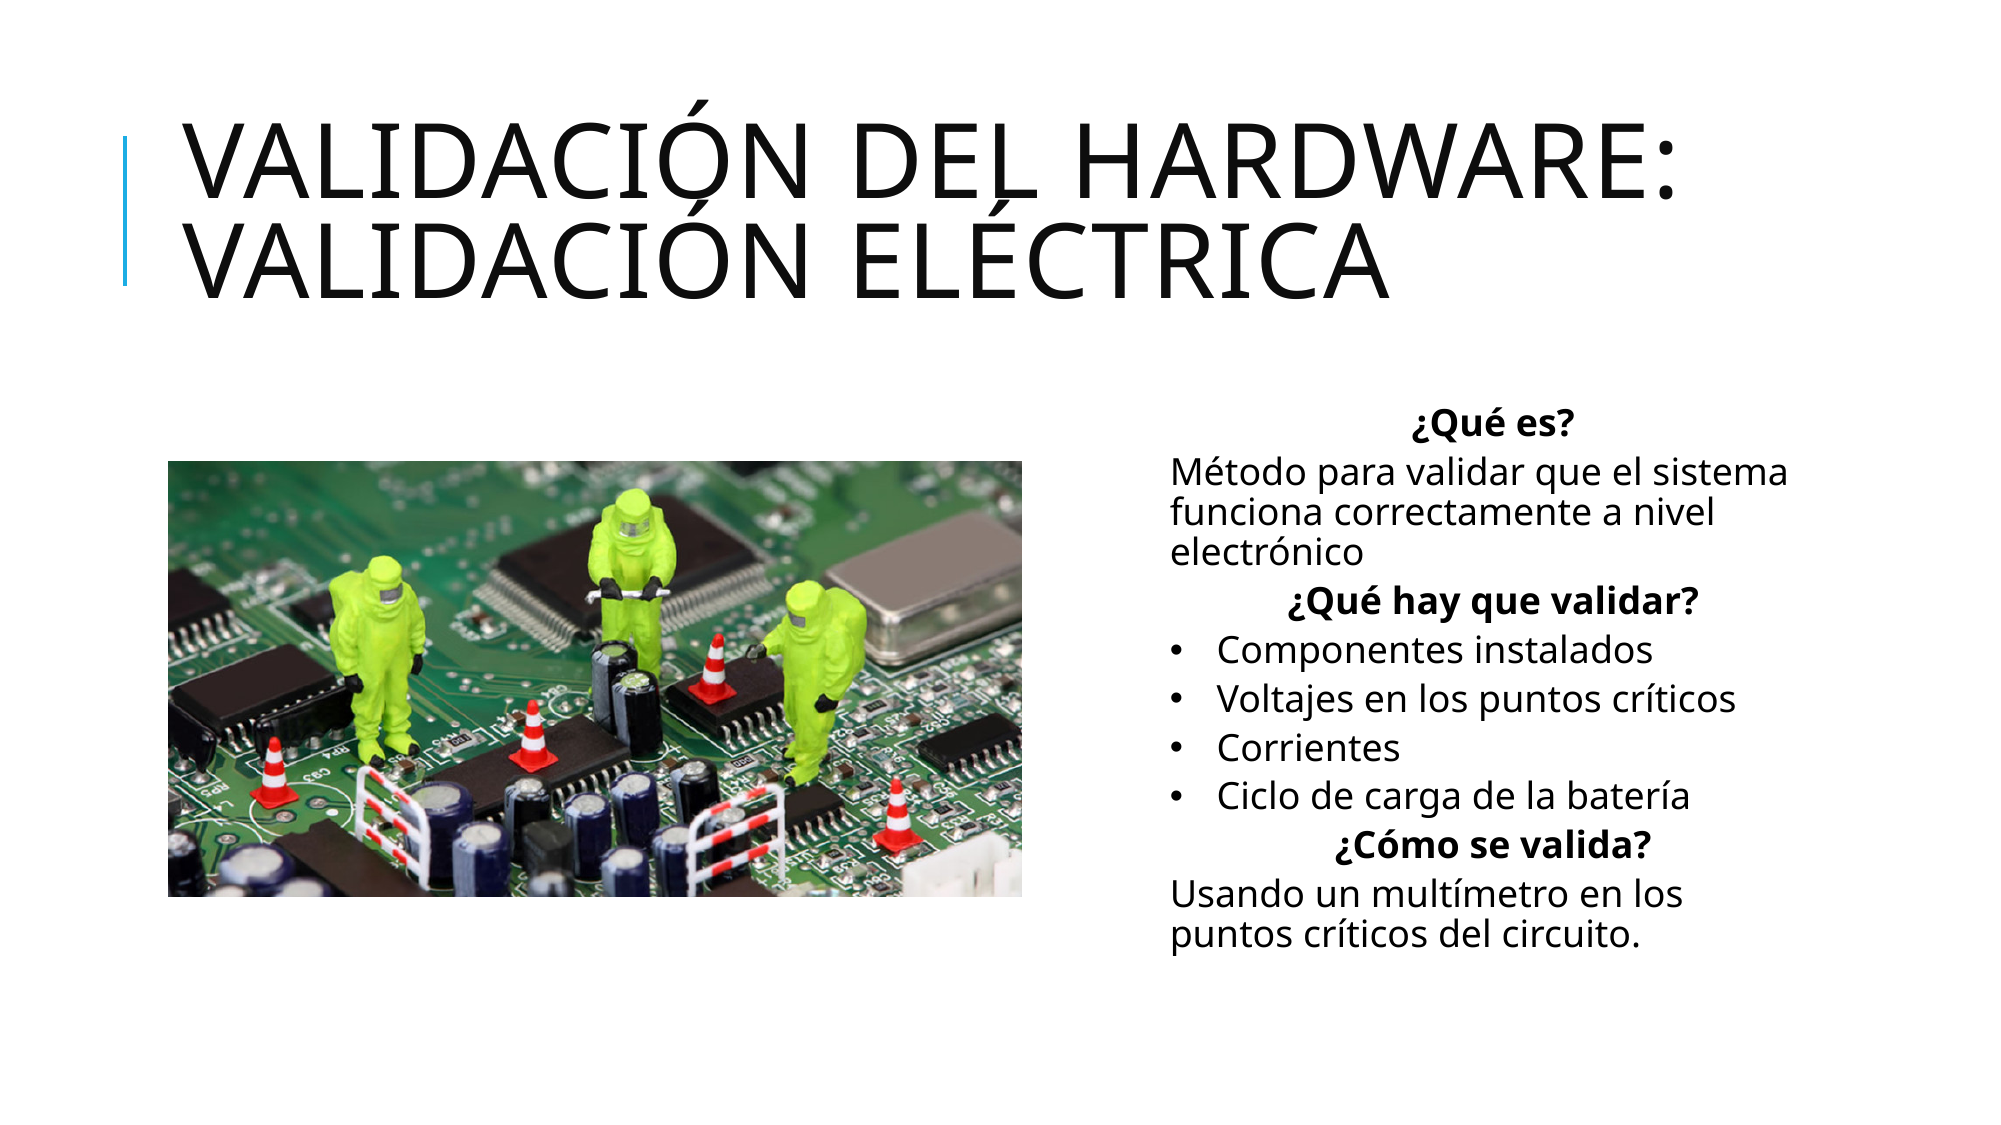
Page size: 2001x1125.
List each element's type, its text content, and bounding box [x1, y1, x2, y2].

title Validación del hardware: validación eléctrica [168, 96, 1763, 343]
picture [168, 461, 1022, 897]
text_box ¿Qué es? Método para validar que el sistema funciona correctamente a nivel electrónico ¿Qué hay que validar? Componentes instalados Voltajes en los puntos críticos Corrientes Ciclo de carga de la batería ¿Cómo se valida? Usando un multímetro en los puntos críticos del circuito. [1097, 396, 1833, 963]
